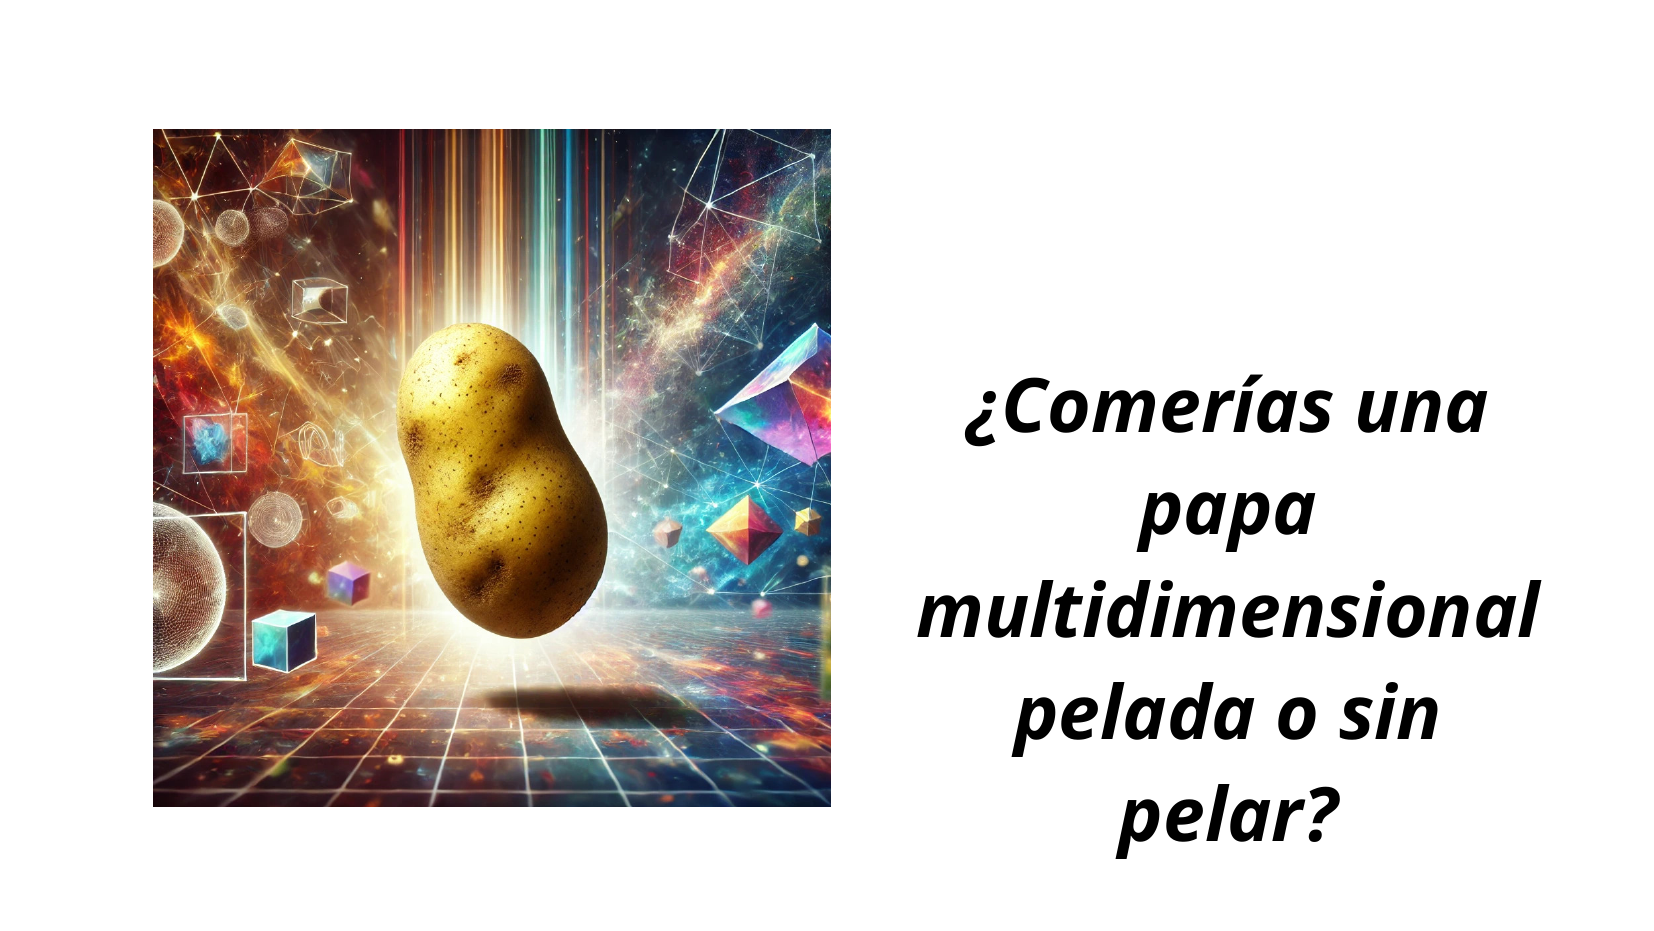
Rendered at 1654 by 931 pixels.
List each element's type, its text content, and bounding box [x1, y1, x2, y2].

picture [153, 129, 831, 807]
text_box ¿Comerías una papa multidimensional pelada o sin pelar? [883, 344, 1574, 630]
